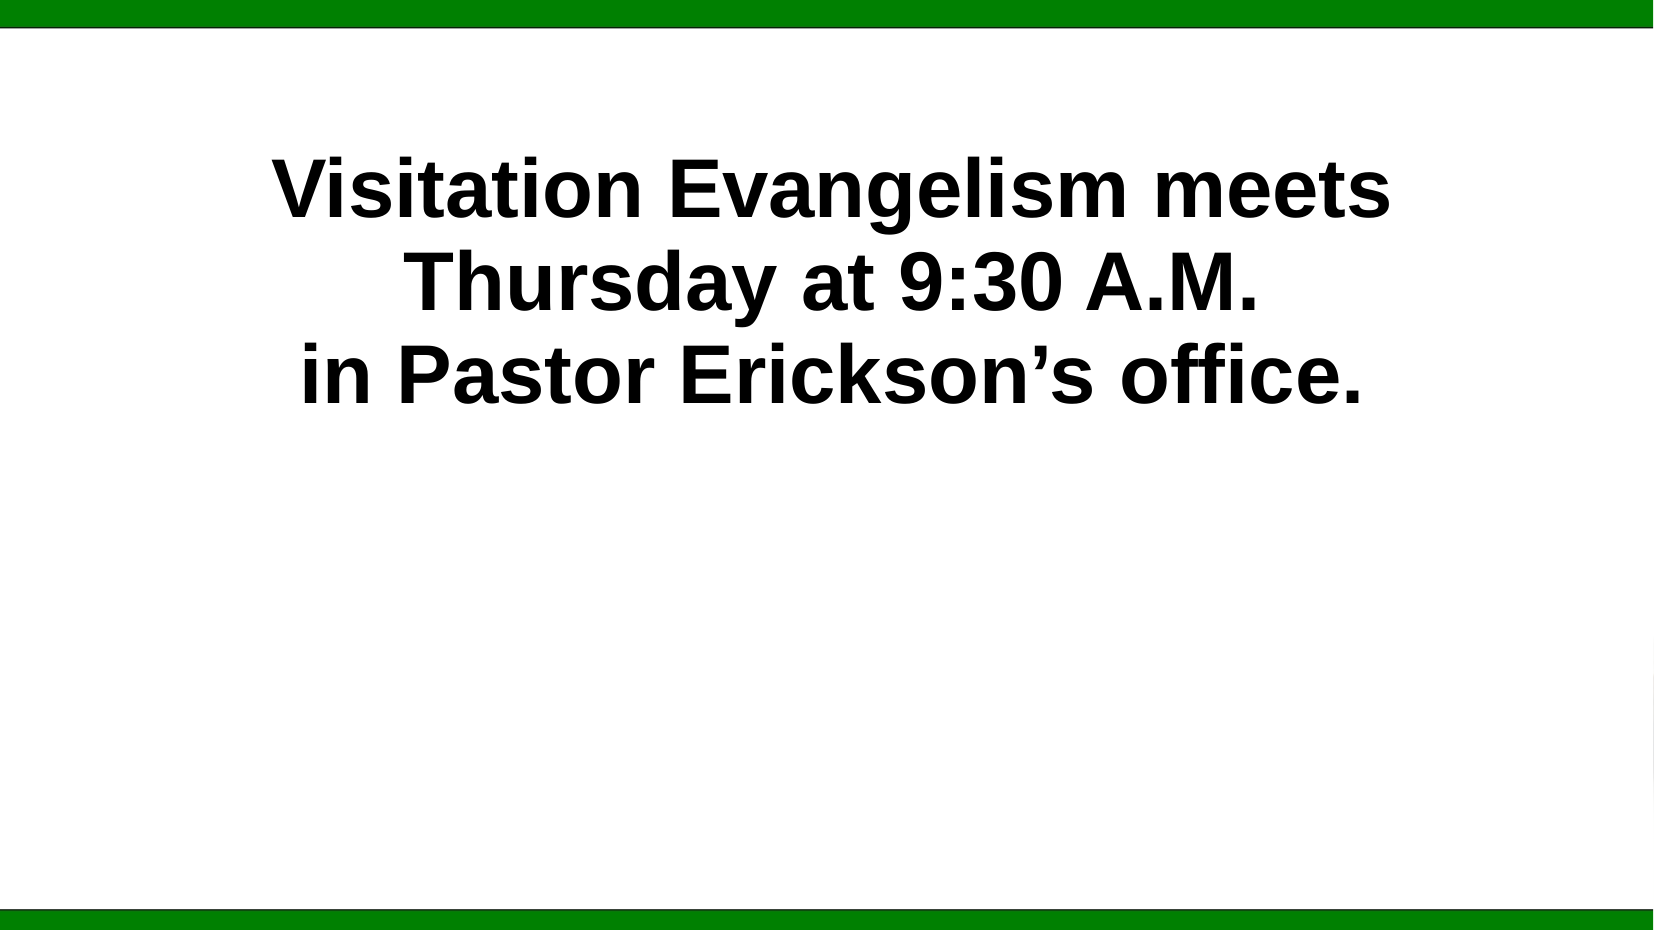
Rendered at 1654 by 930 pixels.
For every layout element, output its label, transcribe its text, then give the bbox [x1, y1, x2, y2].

text_box Visitation Evangelism meets Thursday at 9:30 A.M. in Pastor Erickson’s office. [135, 134, 1531, 436]
picture [0, 0, 1654, 930]
